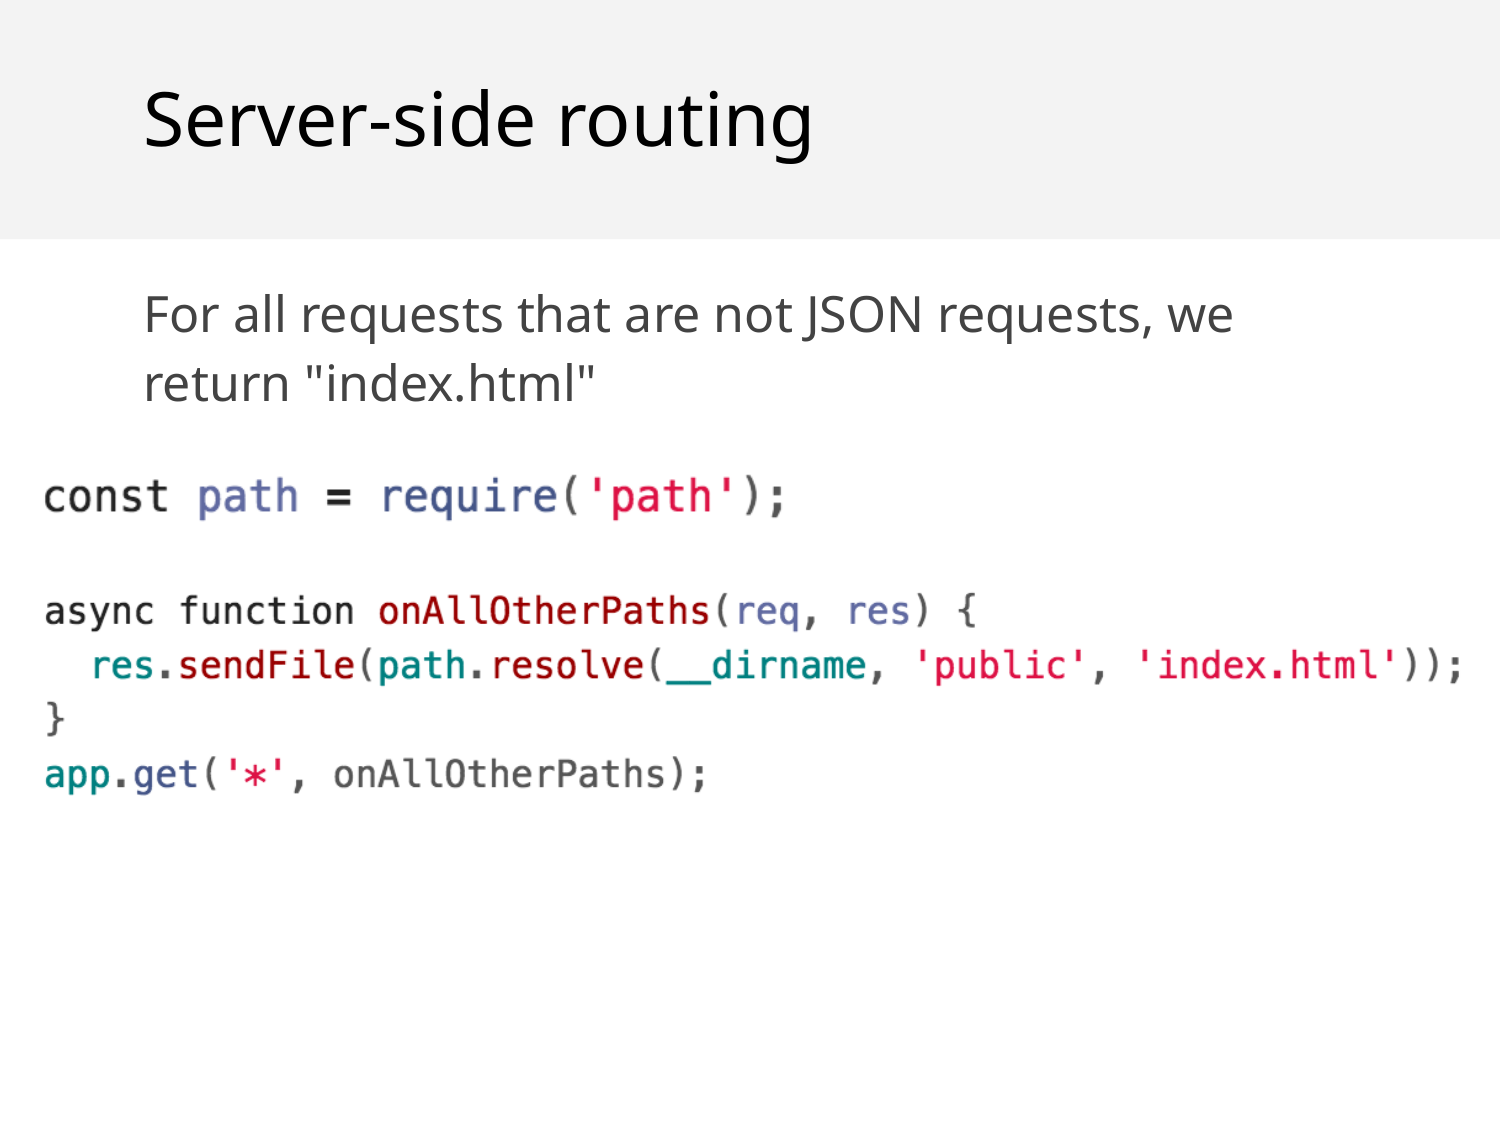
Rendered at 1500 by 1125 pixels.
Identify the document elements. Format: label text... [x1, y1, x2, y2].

title Server-side routing [128, 56, 1372, 183]
list For all requests that are not JSON requests, we return "index.html" [128, 258, 1383, 445]
picture [24, 577, 1475, 812]
picture [24, 462, 794, 535]
